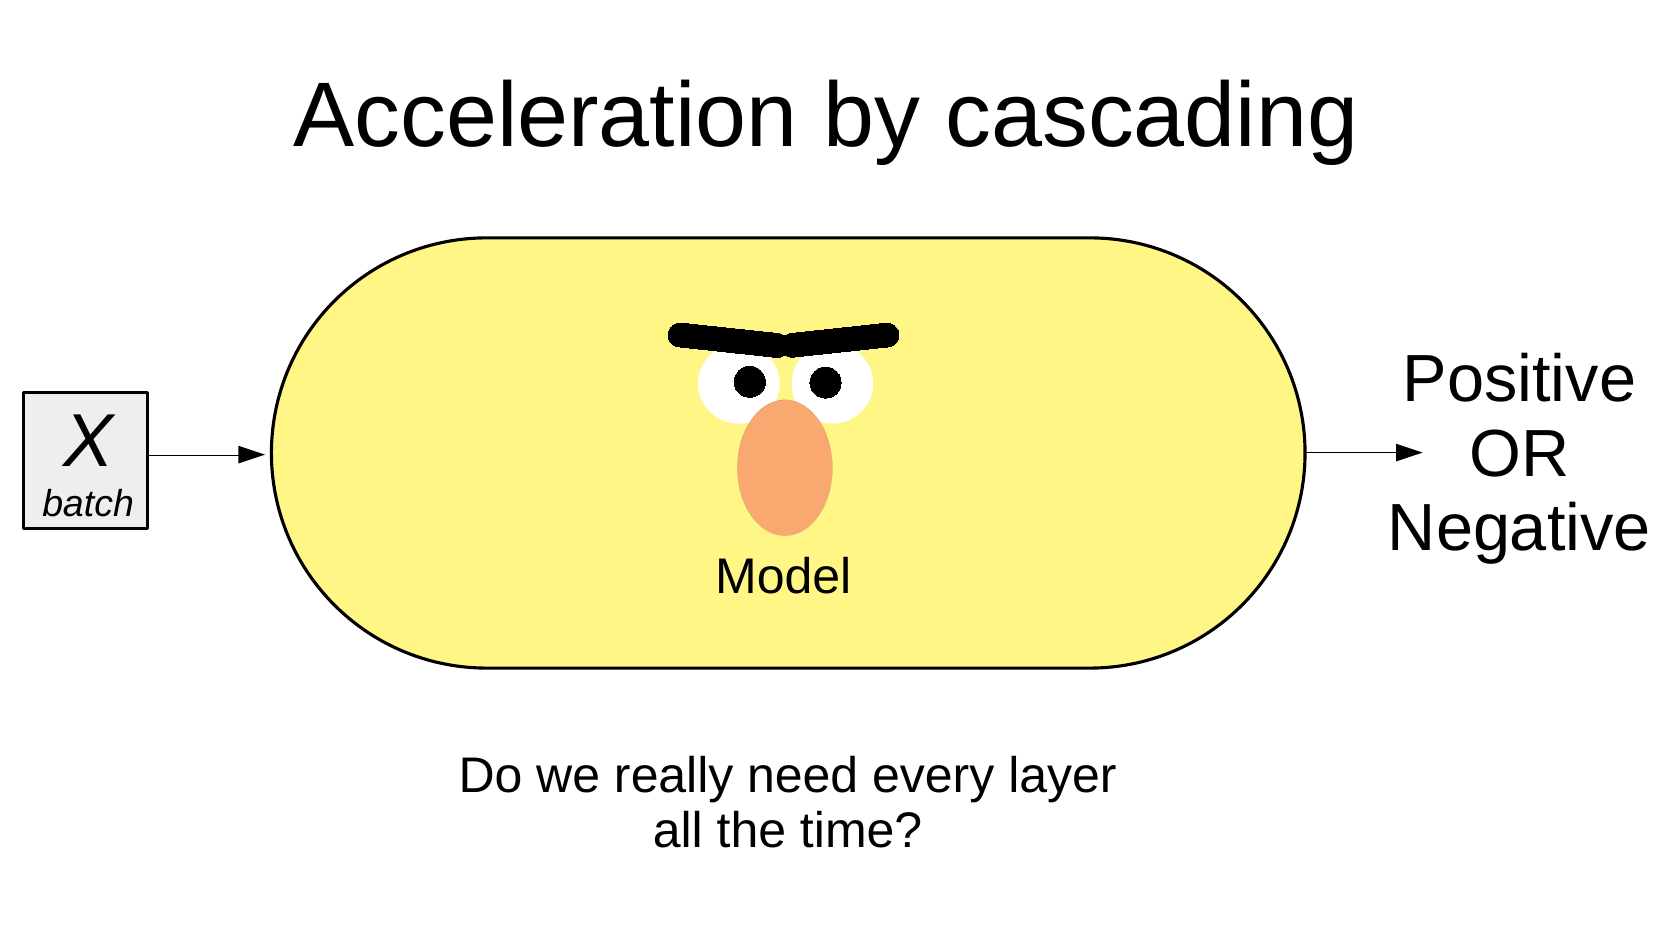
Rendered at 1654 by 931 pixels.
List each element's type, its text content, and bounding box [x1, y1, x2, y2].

subtitle Positive OR Negative [1373, 340, 1654, 566]
text_box X batch [2, 390, 174, 574]
text_box [271, 237, 1306, 669]
text_box Model [627, 540, 939, 653]
text_box Do we really need every layer all the time? [356, 739, 1219, 866]
title Acceleration by cascading [82, 37, 1571, 193]
